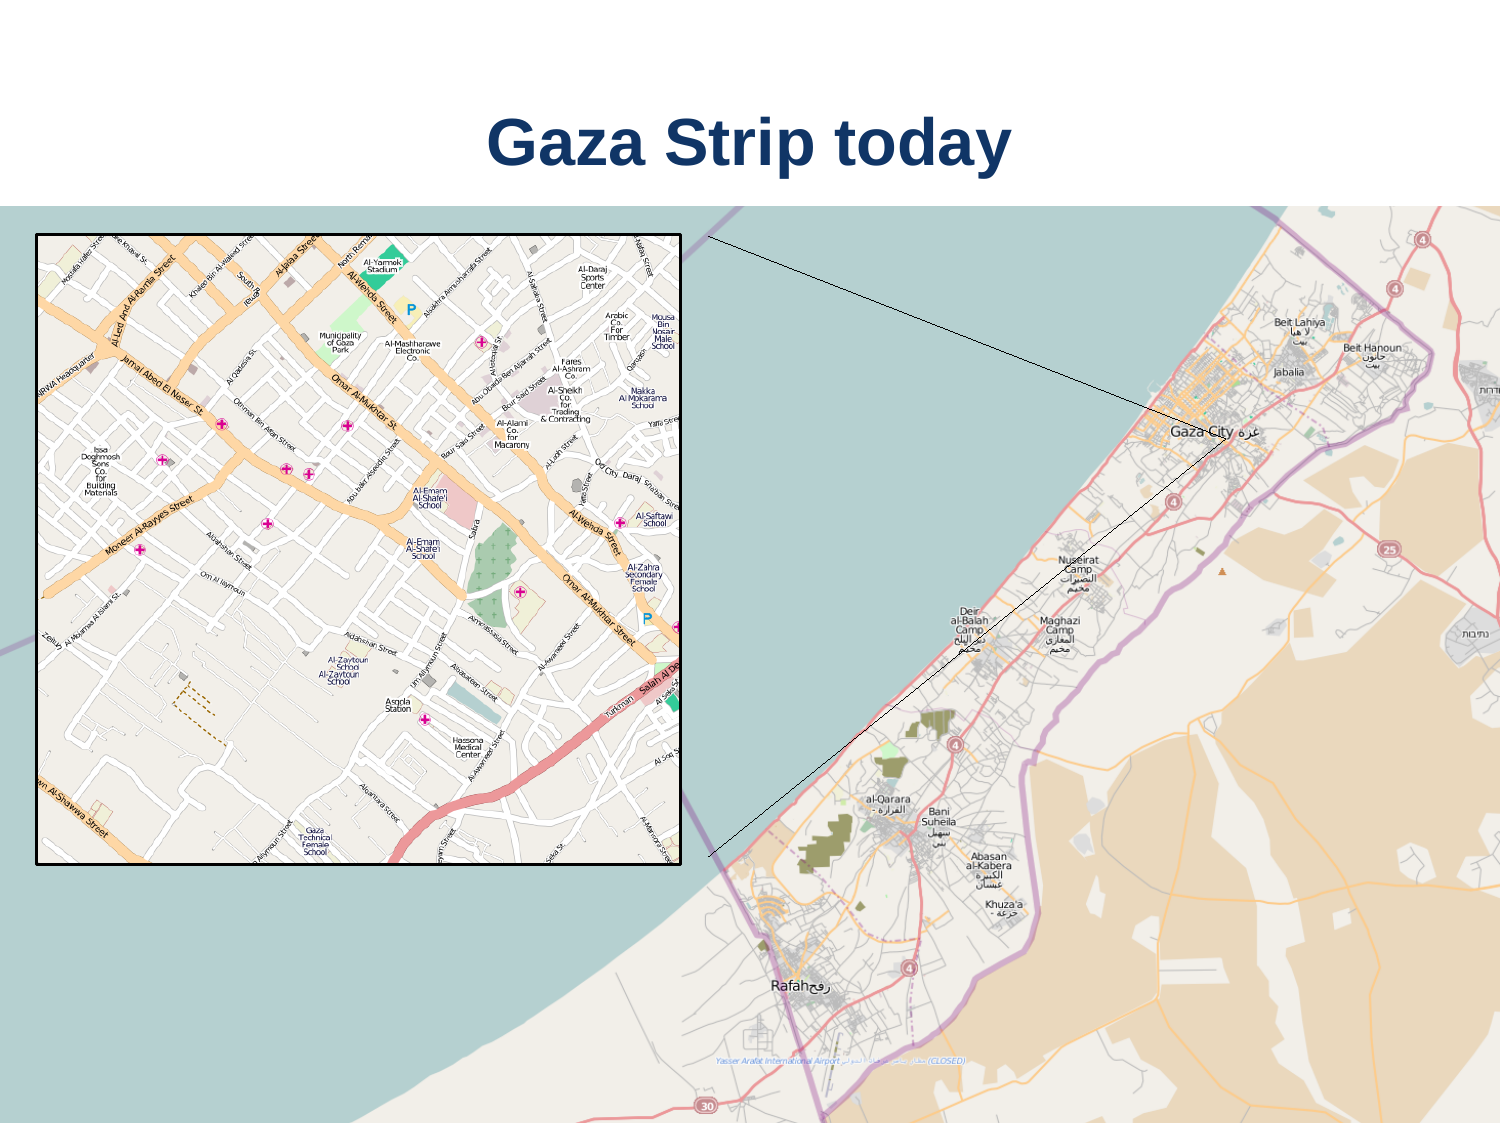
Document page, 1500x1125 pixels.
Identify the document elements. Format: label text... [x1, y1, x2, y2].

title Gaza Strip today [74, 44, 1425, 206]
picture [0, 206, 1500, 1123]
